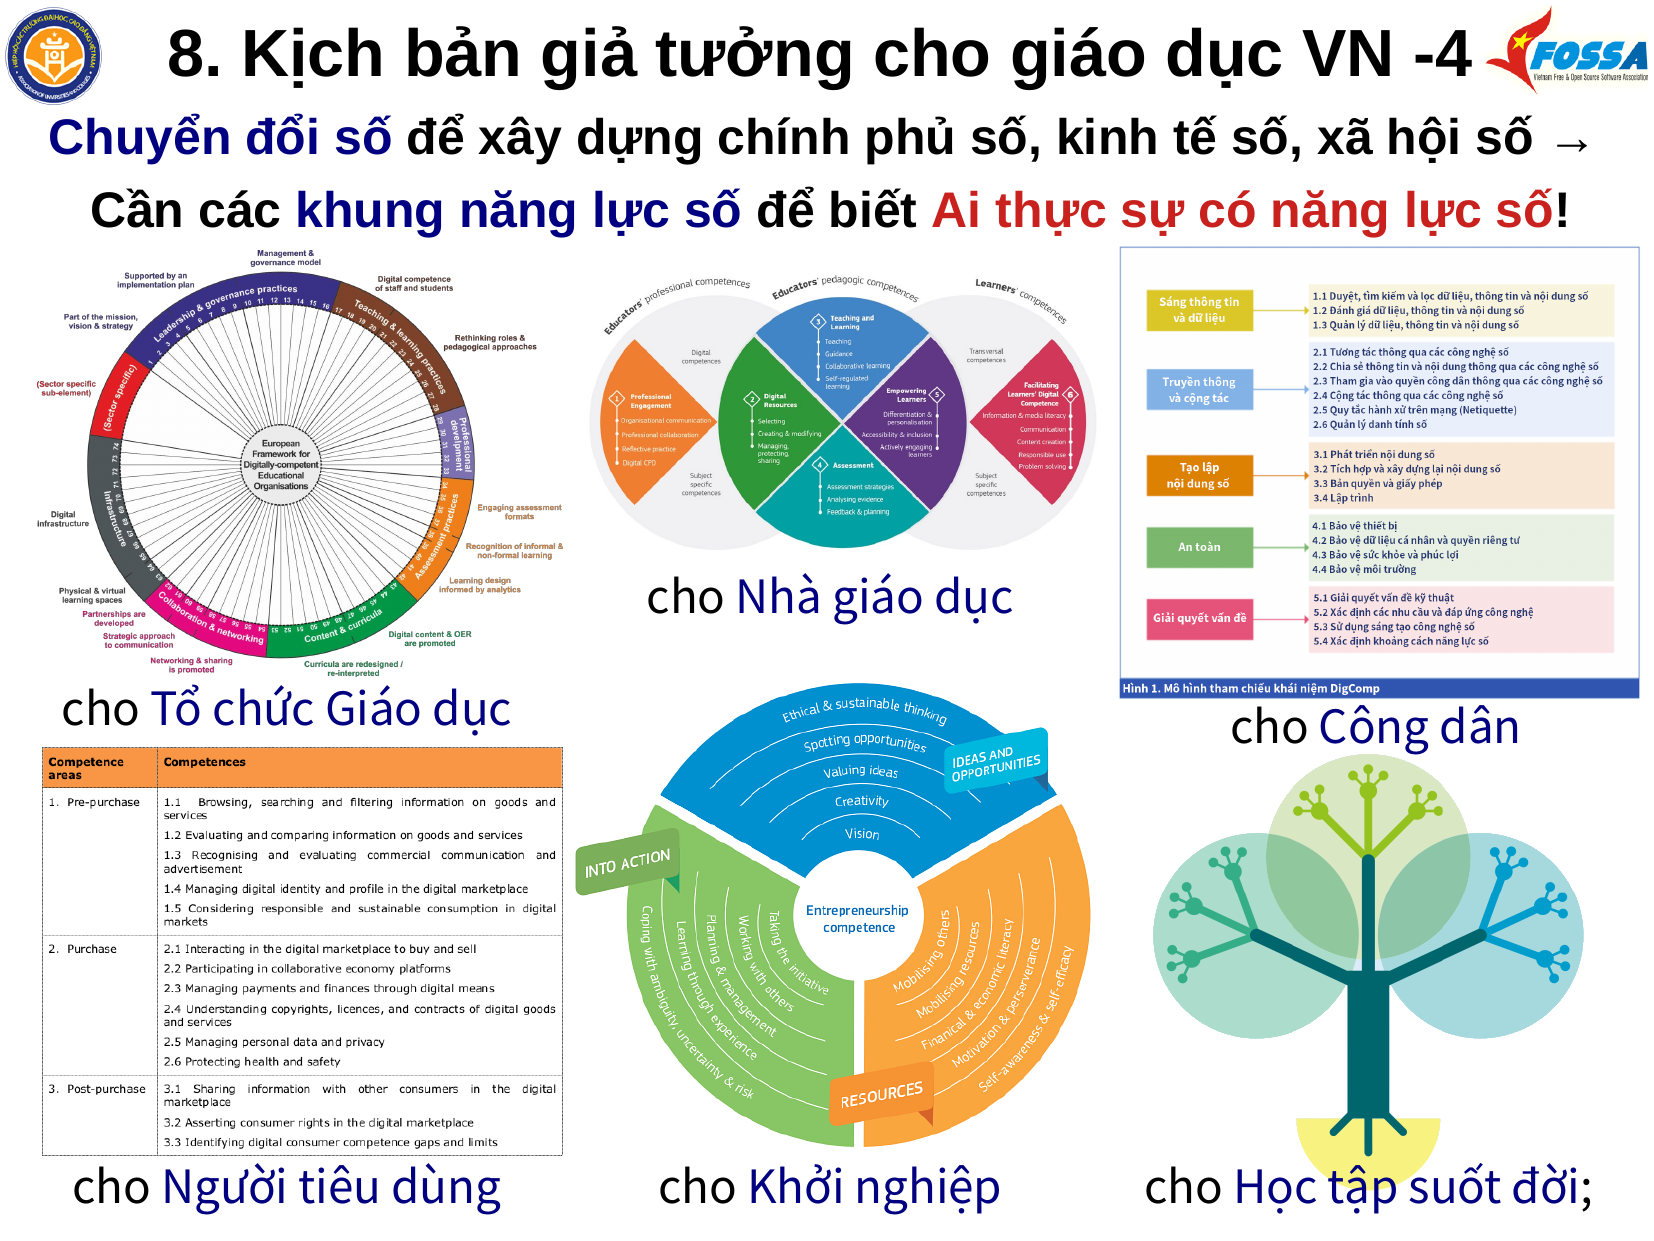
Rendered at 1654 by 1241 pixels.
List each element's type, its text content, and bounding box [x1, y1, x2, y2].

picture [1142, 741, 1593, 1130]
picture [37, 250, 563, 651]
title 8. Kịch bản giả tưởng cho giáo dục VN -4 [107, 15, 1485, 90]
text_box cho Người tiêu dùng [11, 1130, 563, 1225]
picture [570, 678, 1096, 1130]
text_box cho Công dân [1150, 701, 1601, 764]
text_box Chuyển đổi số để xây dựng chính phủ số, kinh tế số, xã hội số → Cần các khung năng lực số để biết Ai thực sự có năng lực số! [19, 90, 1642, 246]
text_box cho Tổ chức Giáo dục [11, 651, 563, 747]
text_box cho Khởi nghiệp [563, 1130, 1087, 1225]
text_box cho Học tập suốt đời; [1087, 1130, 1651, 1225]
text_box cho Nhà giáo dục [554, 539, 1107, 635]
picture [39, 744, 565, 1130]
picture [578, 272, 1104, 539]
picture [1, 5, 107, 107]
picture [1117, 243, 1643, 701]
picture [1485, 5, 1648, 95]
